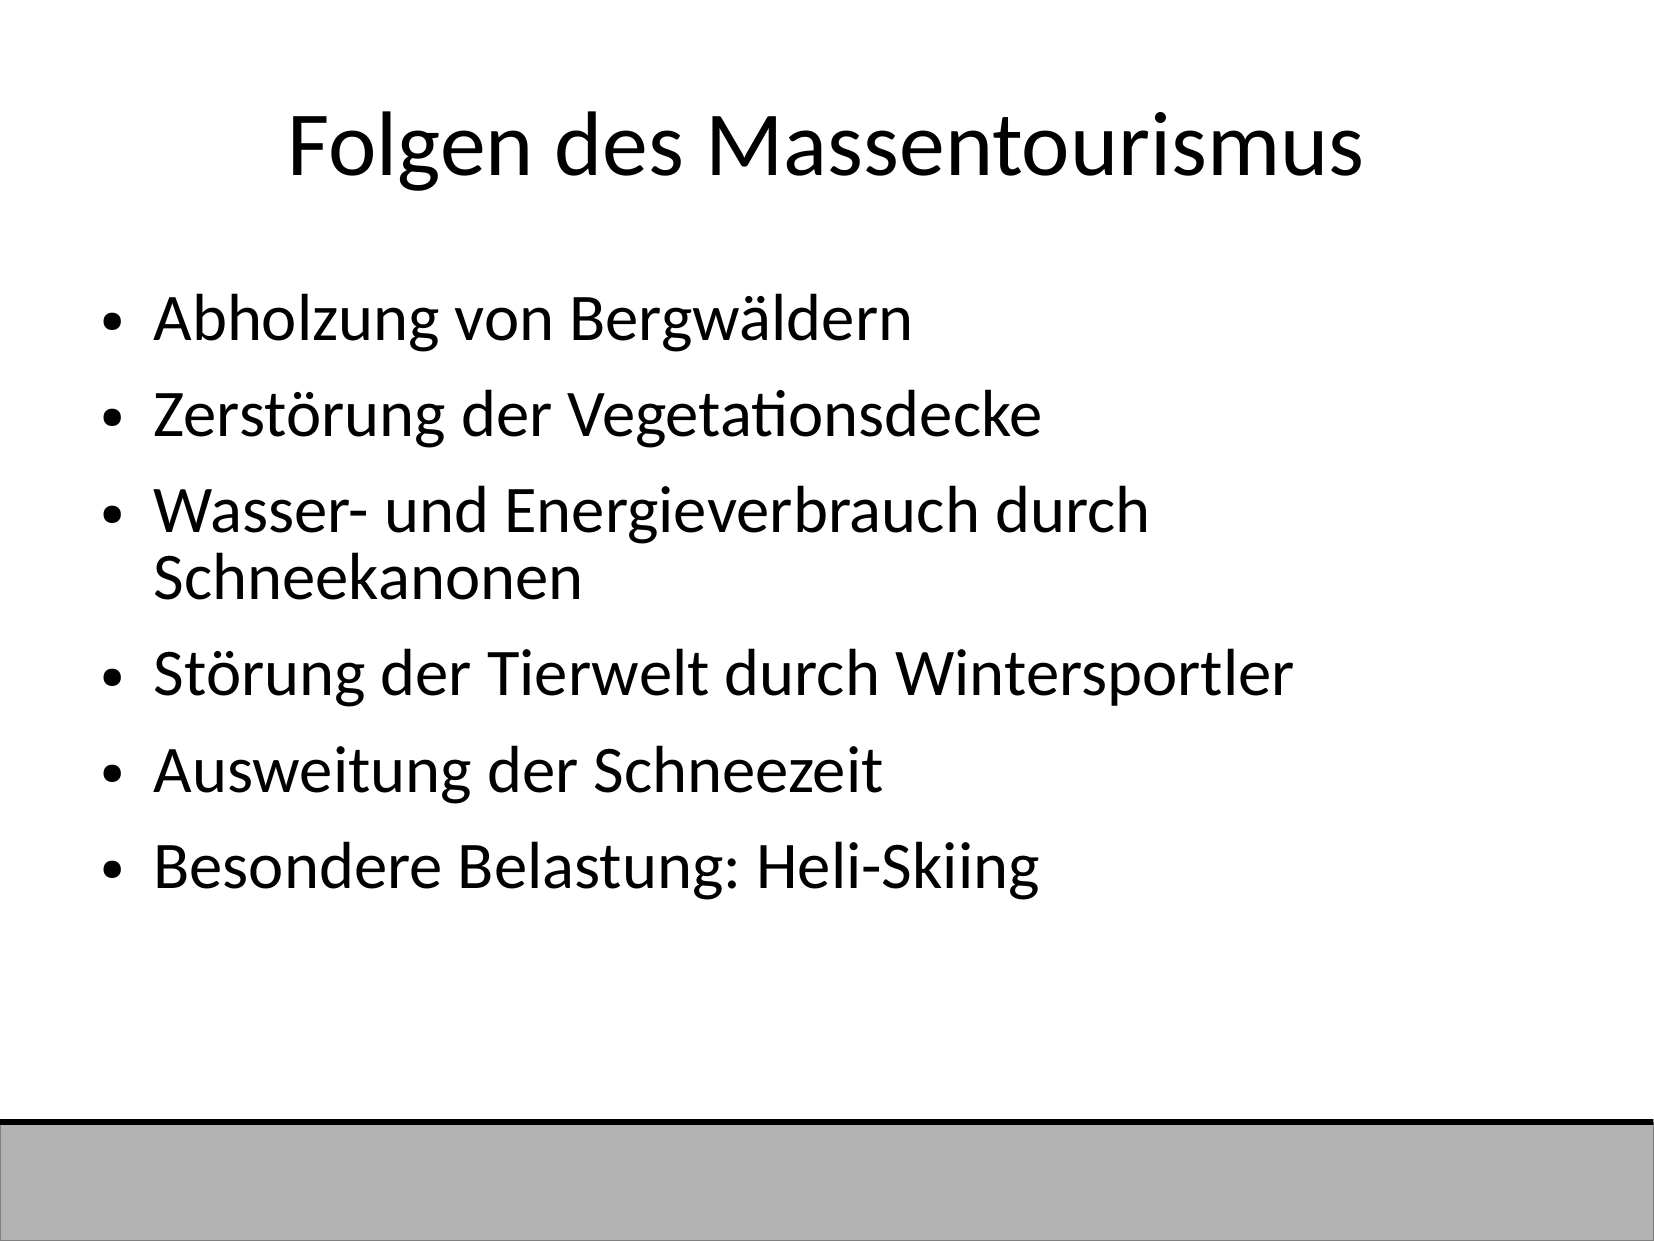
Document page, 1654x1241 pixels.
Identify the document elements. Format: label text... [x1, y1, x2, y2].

title Folgen des Massentourismus [82, 49, 1571, 257]
text_box [0, 1125, 1654, 1241]
list Abholzung von Bergwäldern Zerstörung der Vegetationsdecke Wasser- und Energieverbrauch durch Schneekanonen Störung der Tierwelt durch Wintersportler Ausweitung der Schneezeit Besondere Belastung: Heli-Skiing [82, 290, 1571, 1109]
